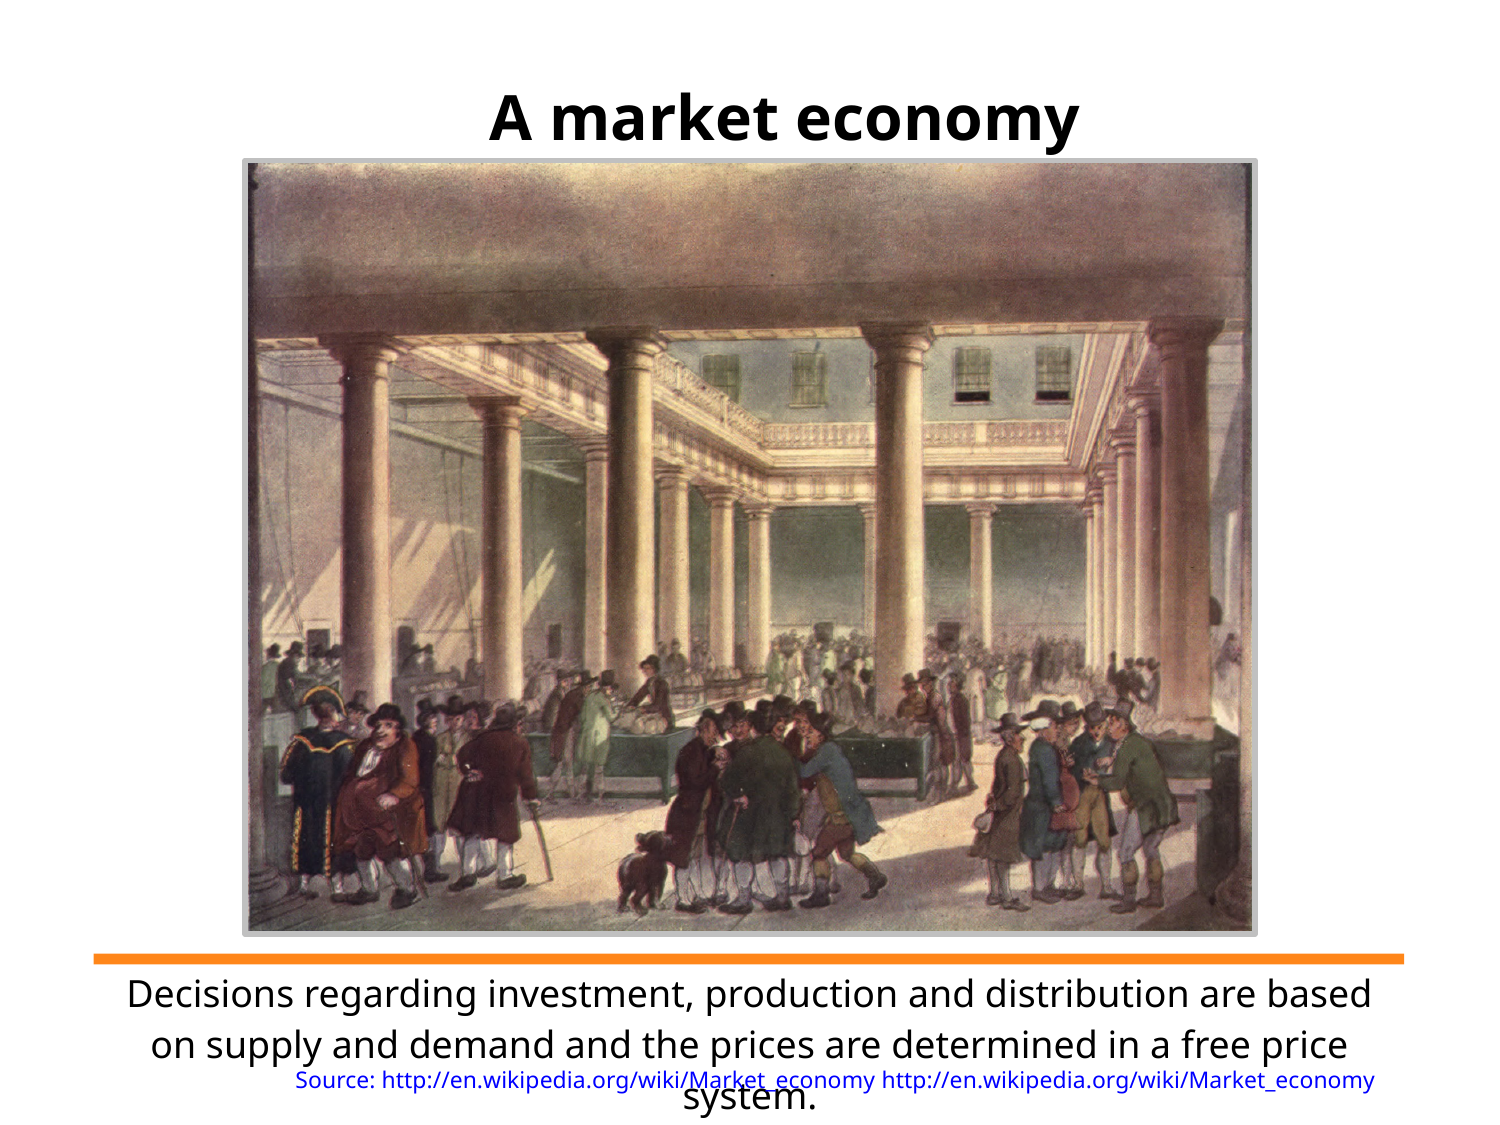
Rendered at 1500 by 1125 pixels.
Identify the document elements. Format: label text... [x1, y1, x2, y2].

title A market economy [110, 44, 1461, 188]
text_box Source: http://en.wikipedia.org/wiki/Market_economy http://en.wikipedia.org/wiki/Market_economy [280, 1056, 1220, 1098]
text_box Decisions regarding investment, production and distribution are based on supply and demand and the prices are determined in a free price system. [102, 960, 1398, 1064]
picture [0, 0, 1500, 1125]
